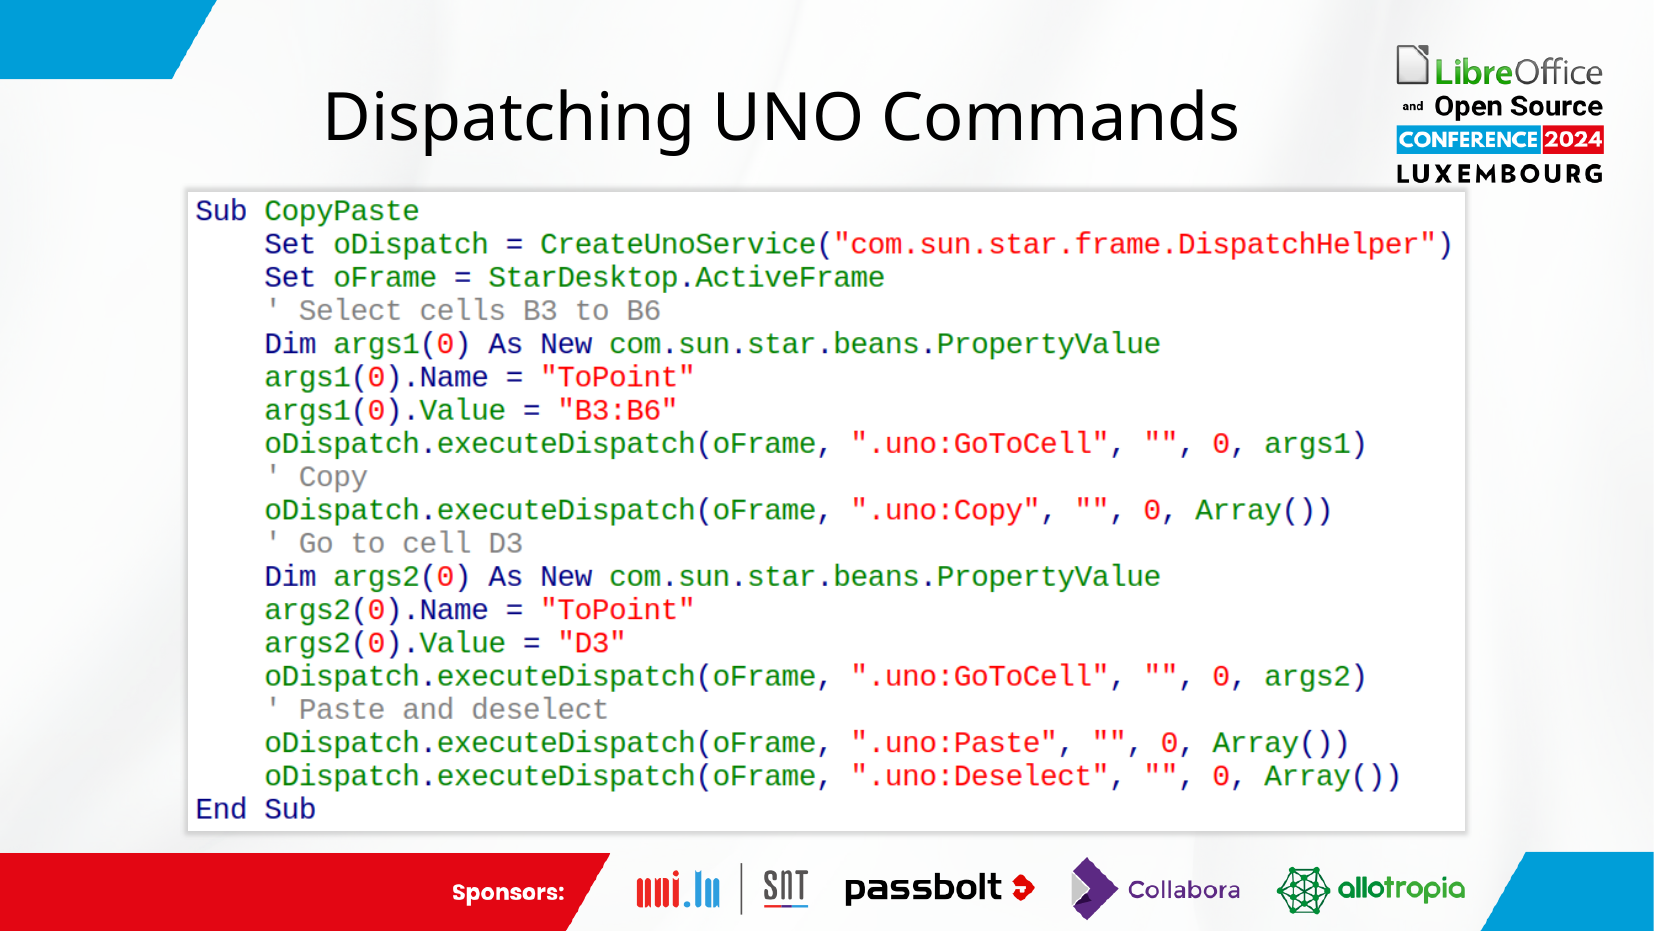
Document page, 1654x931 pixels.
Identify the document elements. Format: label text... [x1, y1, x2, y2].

title Dispatching UNO Commands [206, 37, 1359, 184]
picture [0, 0, 1654, 931]
